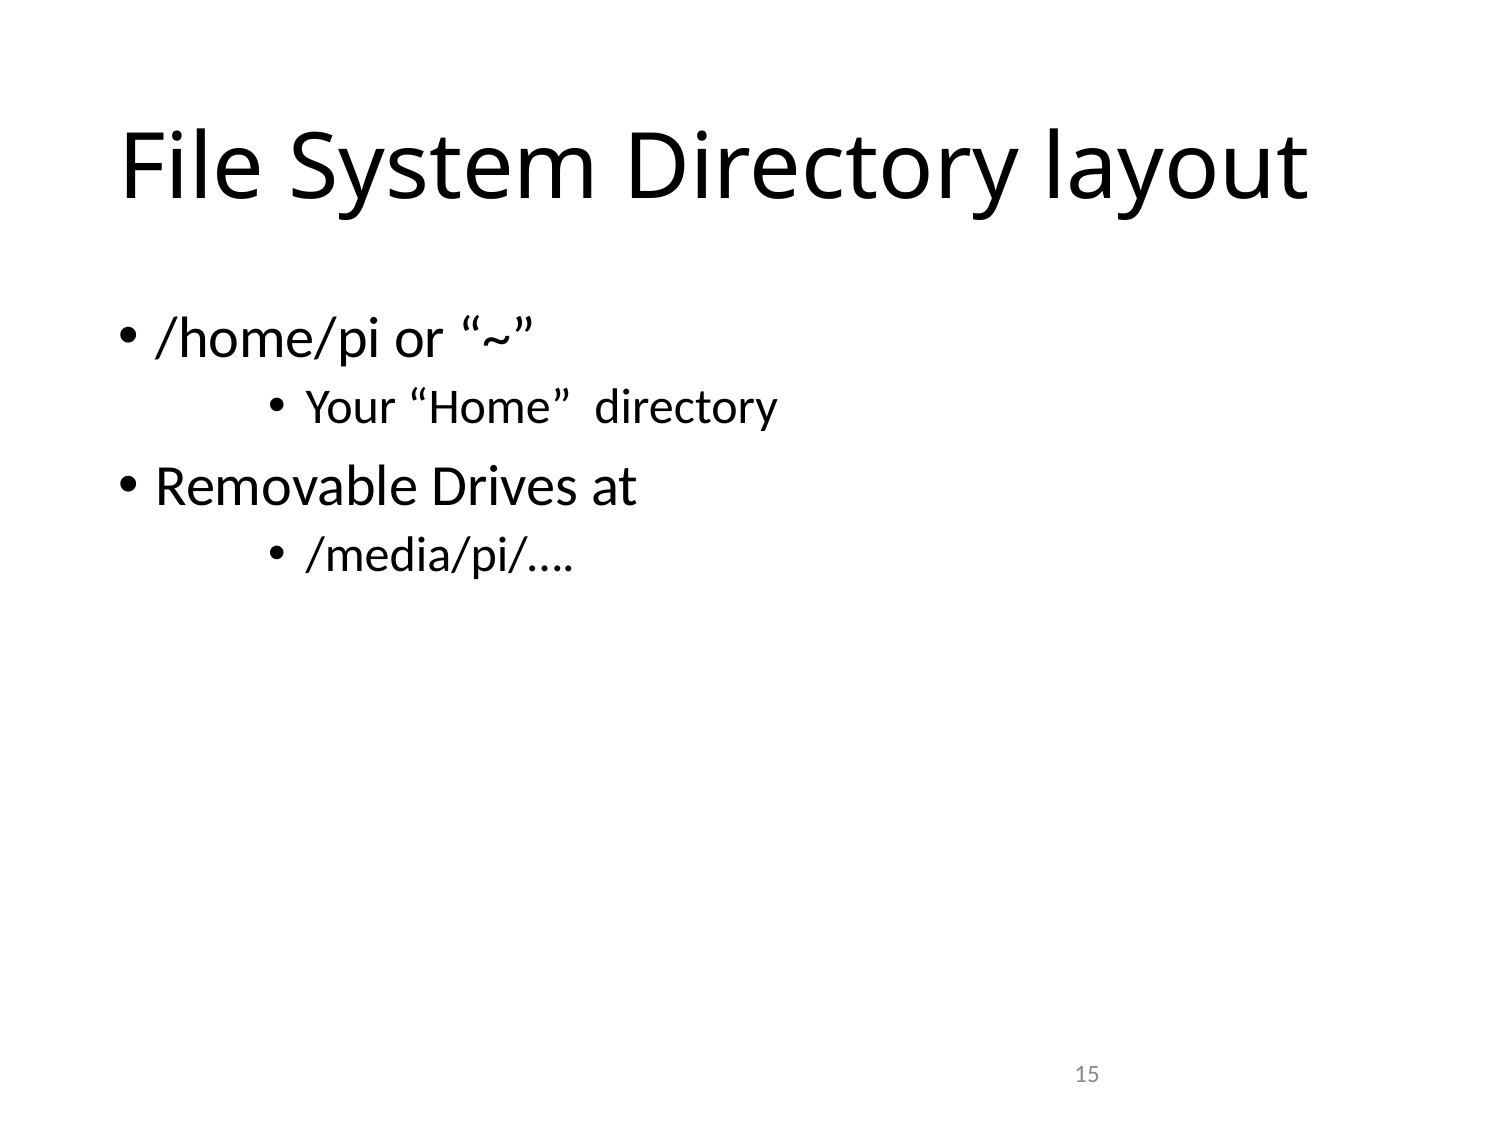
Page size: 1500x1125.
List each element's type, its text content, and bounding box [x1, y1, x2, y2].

text_box 15 [1059, 1042, 1397, 1103]
title File System Directory layout [103, 59, 1397, 278]
list /home/pi or “~” Your “Home” directory Removable Drives at /media/pi/…. [103, 299, 1397, 1014]
